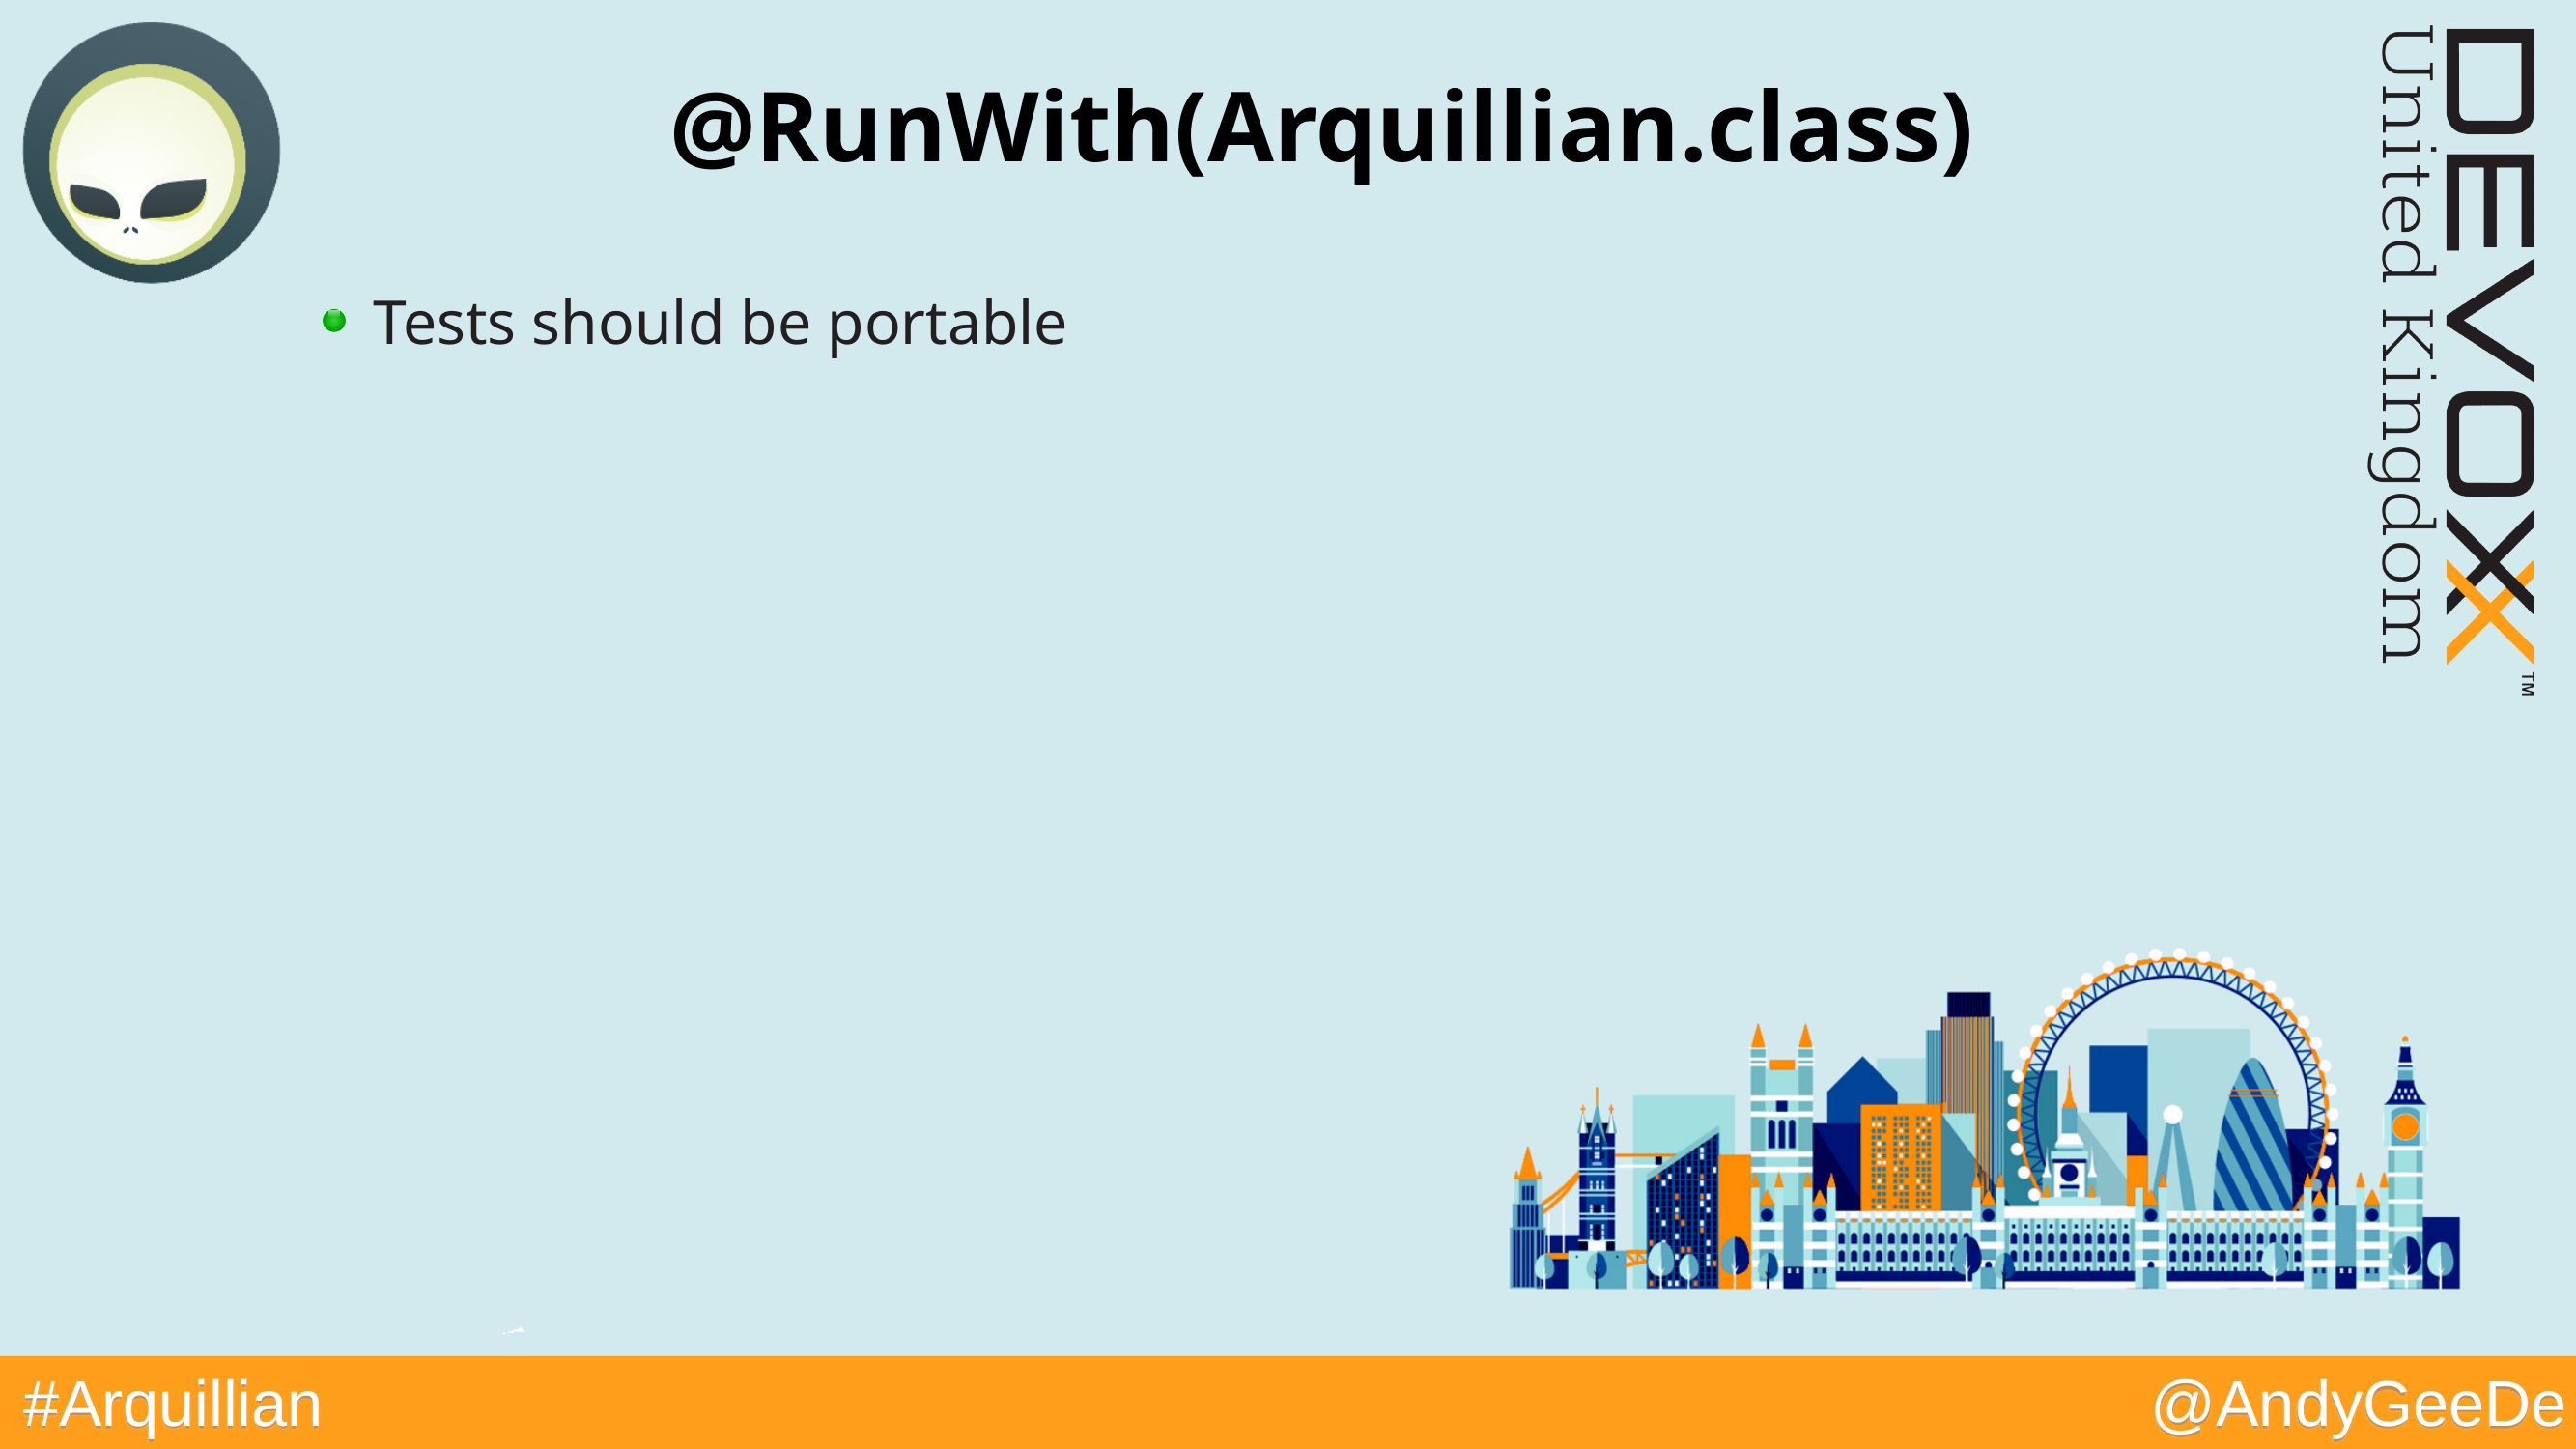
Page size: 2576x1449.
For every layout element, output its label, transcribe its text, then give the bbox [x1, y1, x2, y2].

picture [0, 0, 2576, 1355]
list Tests should be portable [304, 284, 2394, 1229]
title @RunWith(Arquillian.class) [197, 58, 2448, 243]
